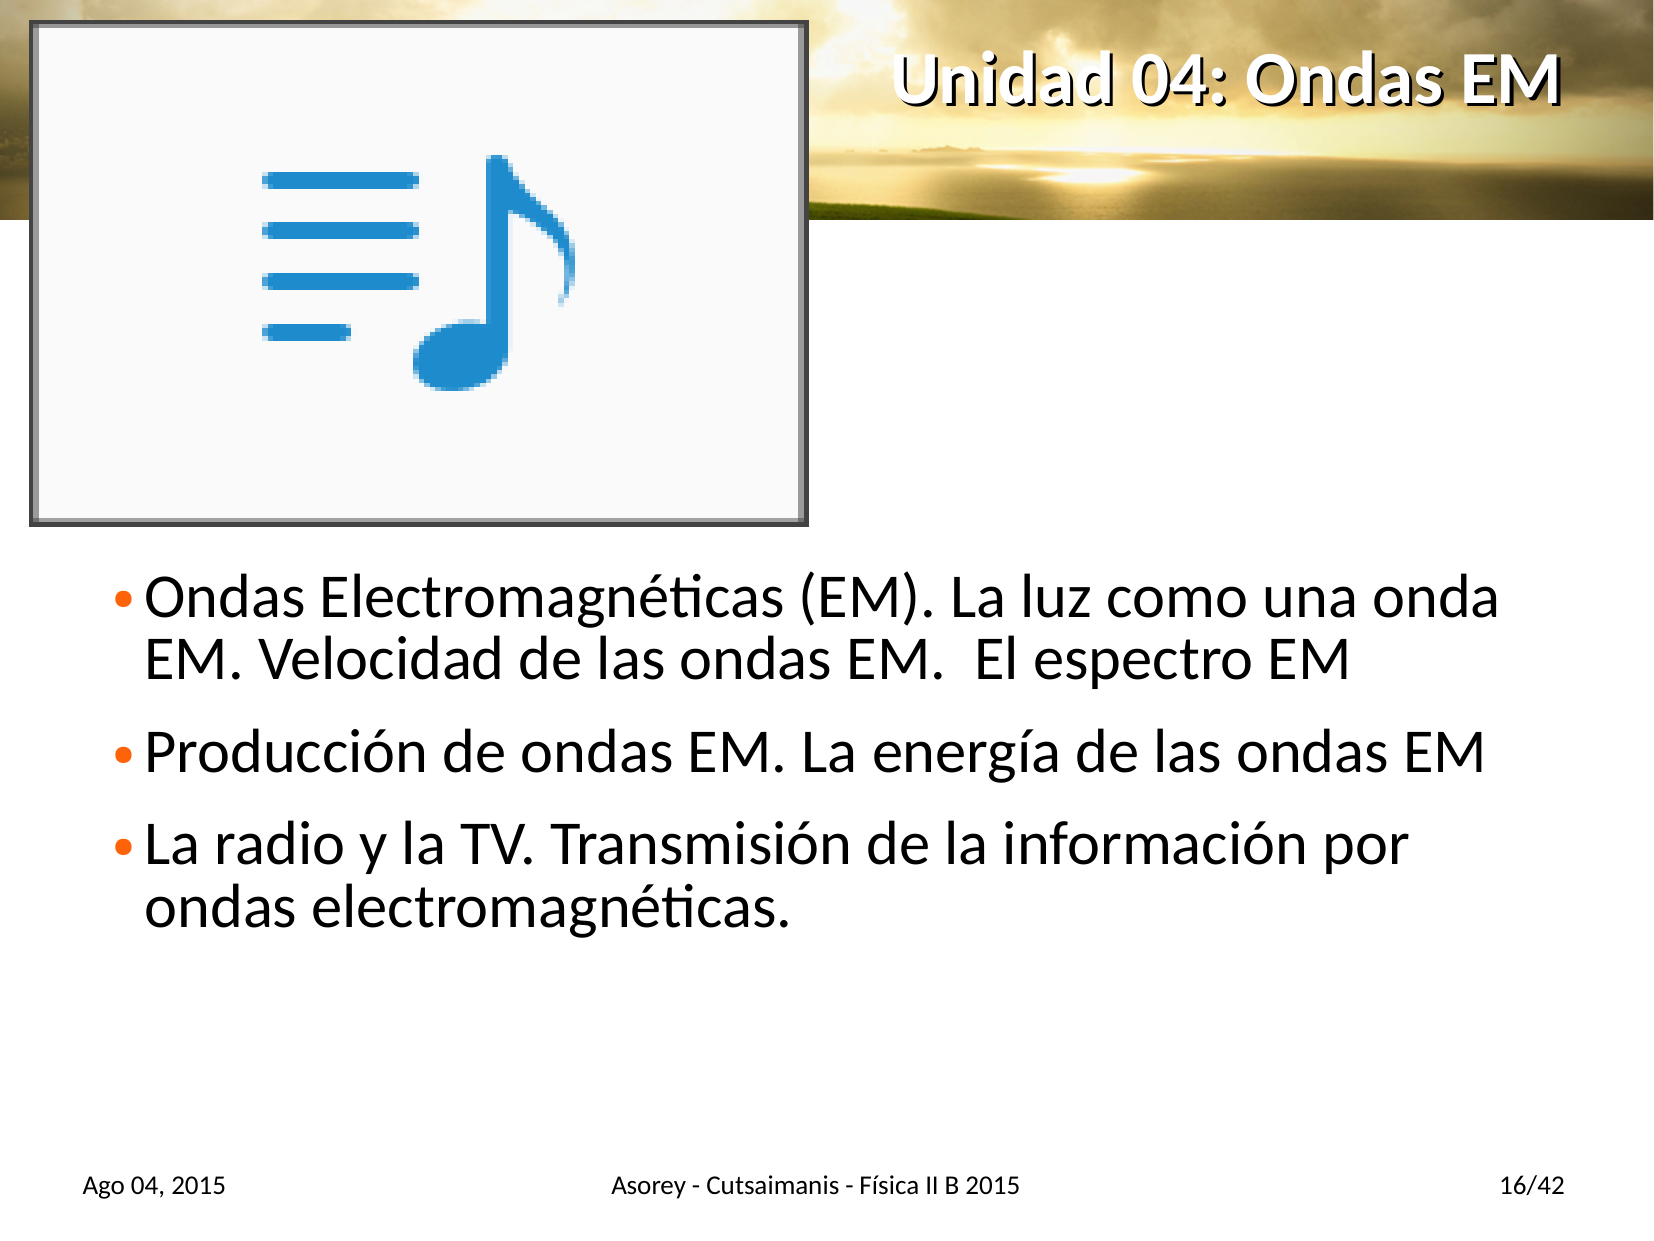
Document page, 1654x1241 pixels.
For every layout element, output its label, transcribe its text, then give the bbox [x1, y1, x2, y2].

picture [0, 0, 1654, 220]
list Ondas Electromagnéticas (EM). La luz como una onda EM. Velocidad de las ondas EM. El espectro EM Producción de ondas EM. La energía de las ondas EM La radio y la TV. Transmisión de la información por ondas electromagnéticas. [82, 570, 1571, 1155]
title Unidad 04: Ondas EM [75, 19, 1564, 151]
text_box [27, 19, 811, 528]
